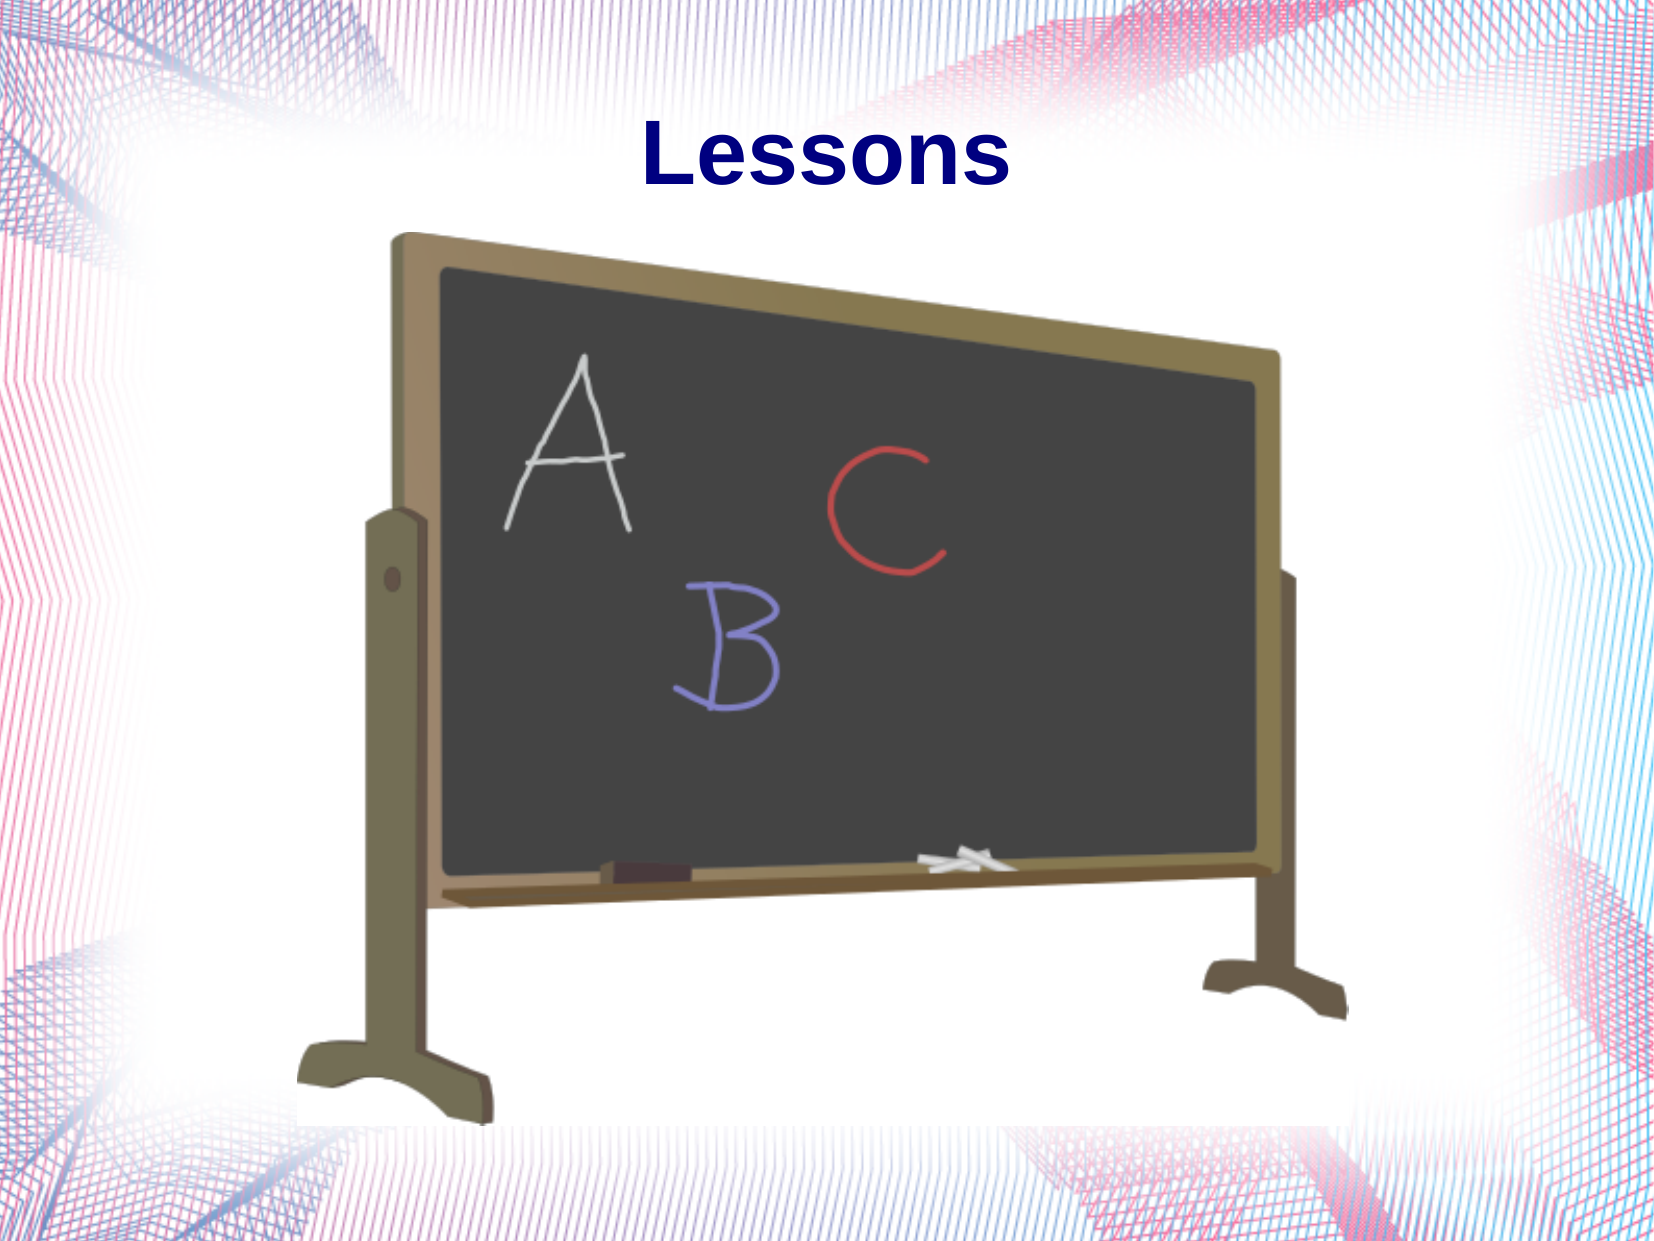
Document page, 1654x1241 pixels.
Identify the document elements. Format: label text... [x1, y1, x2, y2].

picture [0, 0, 1654, 1241]
title Lessons [82, 49, 1571, 257]
